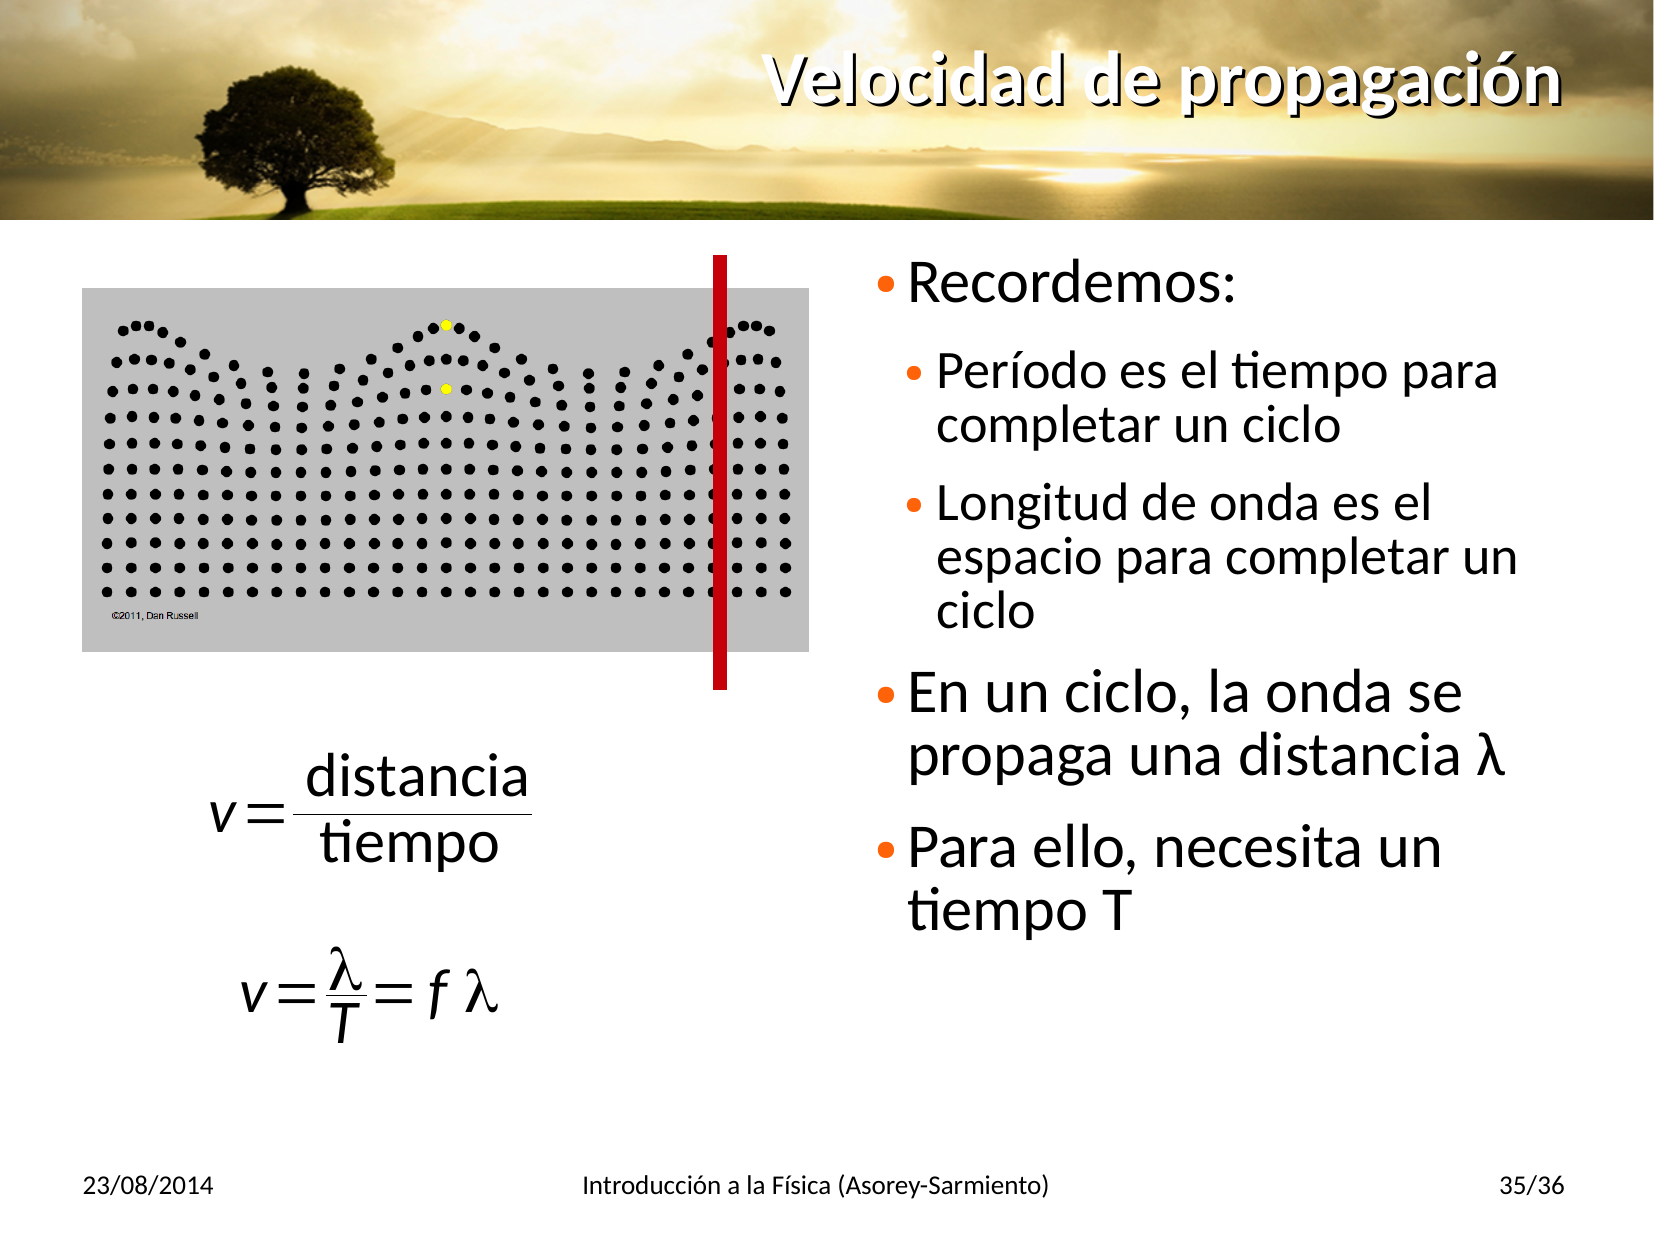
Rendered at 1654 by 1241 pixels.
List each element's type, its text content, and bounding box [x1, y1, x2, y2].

picture [82, 288, 713, 652]
title Velocidad de propagación [75, 19, 1564, 151]
chart [202, 750, 541, 1060]
list Recordemos: Período es el tiempo para completar un ciclo Longitud de onda es el espacio para completar un ciclo En un ciclo, la onda se propaga una distancia λ Para ello, necesita un tiempo T [845, 255, 1572, 1156]
picture [727, 288, 809, 652]
picture [0, 0, 1654, 220]
